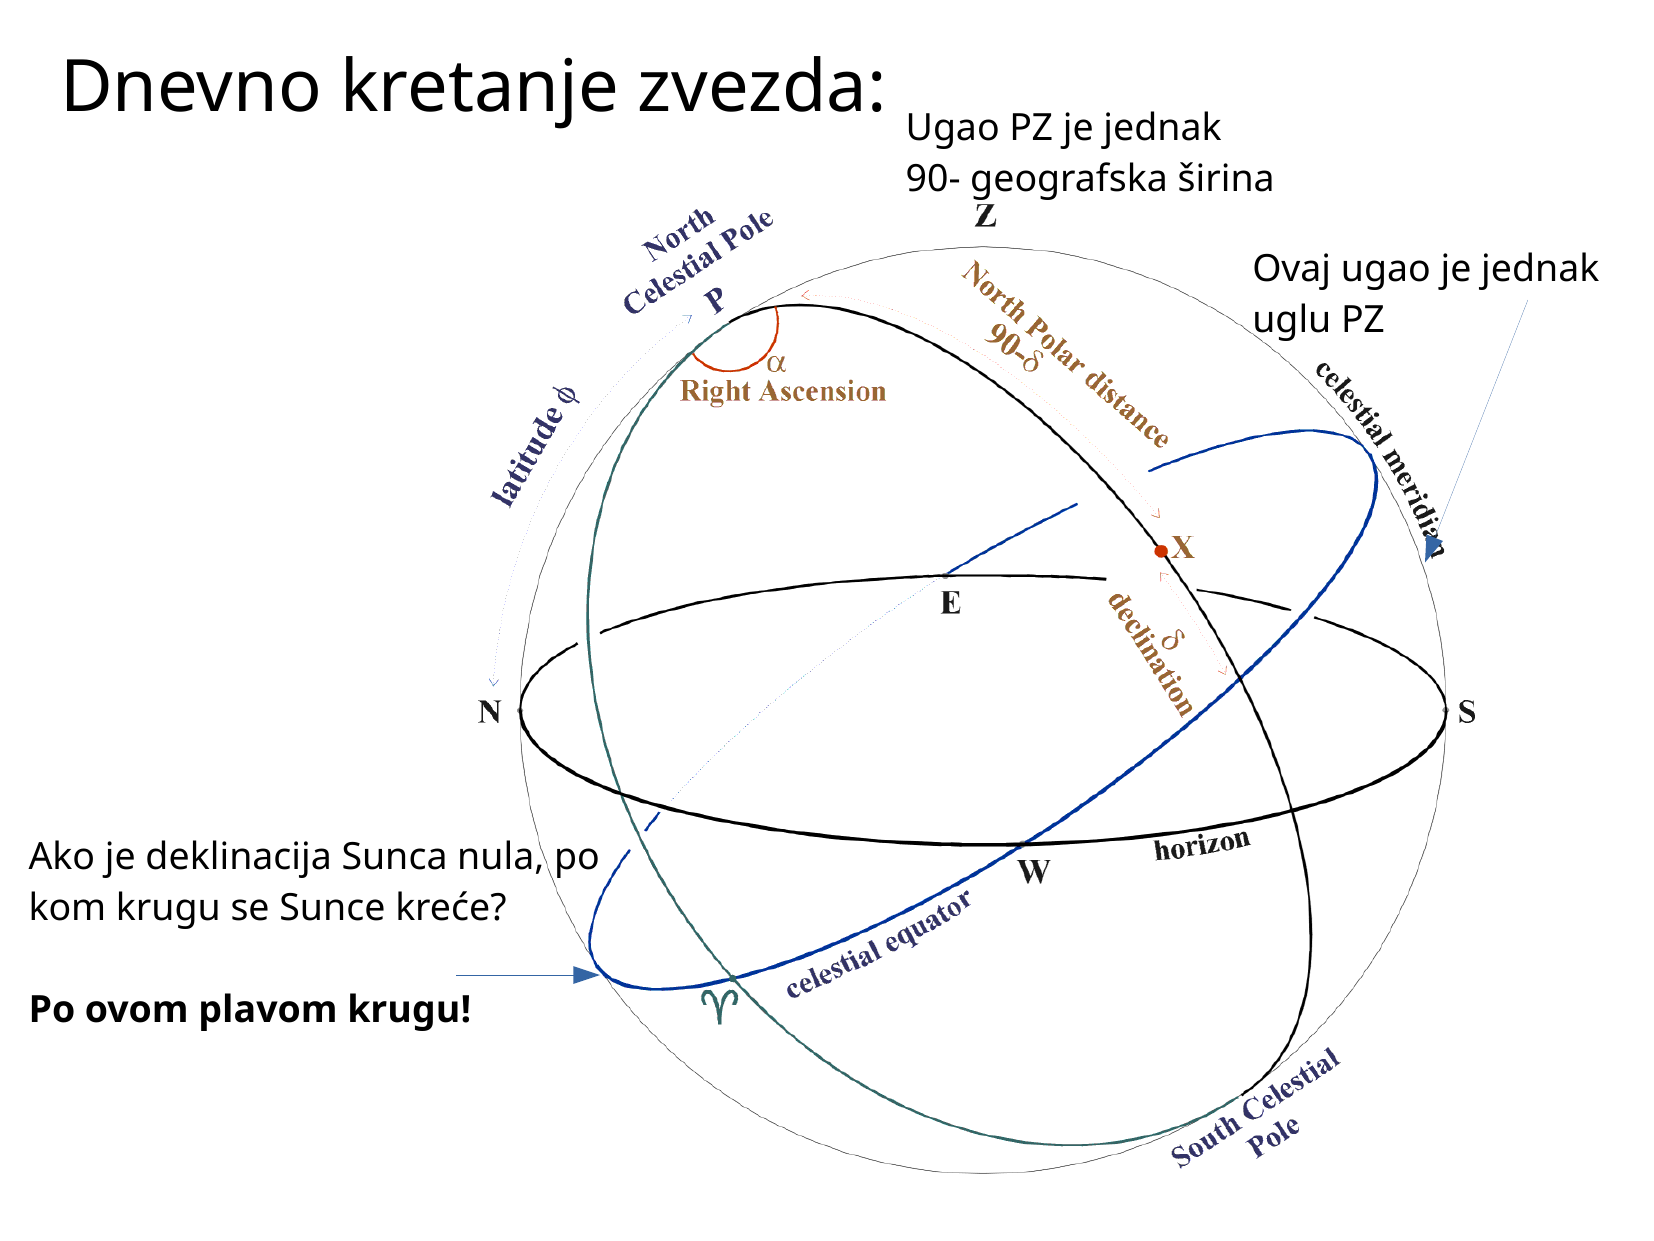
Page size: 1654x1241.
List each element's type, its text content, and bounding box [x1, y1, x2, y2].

title Dnevno kretanje zvezda: [59, 17, 1648, 151]
picture [456, 177, 1528, 1237]
text_box Ovaj ugao je jednak uglu PZ [1237, 233, 1617, 338]
text_box Ako je deklinacija Sunca nula, po kom krugu se Sunce kreće? Po ovom plavom krugu! [13, 821, 689, 1015]
text_box Ugao PZ je jednak 90- geografska širina [890, 92, 1341, 197]
